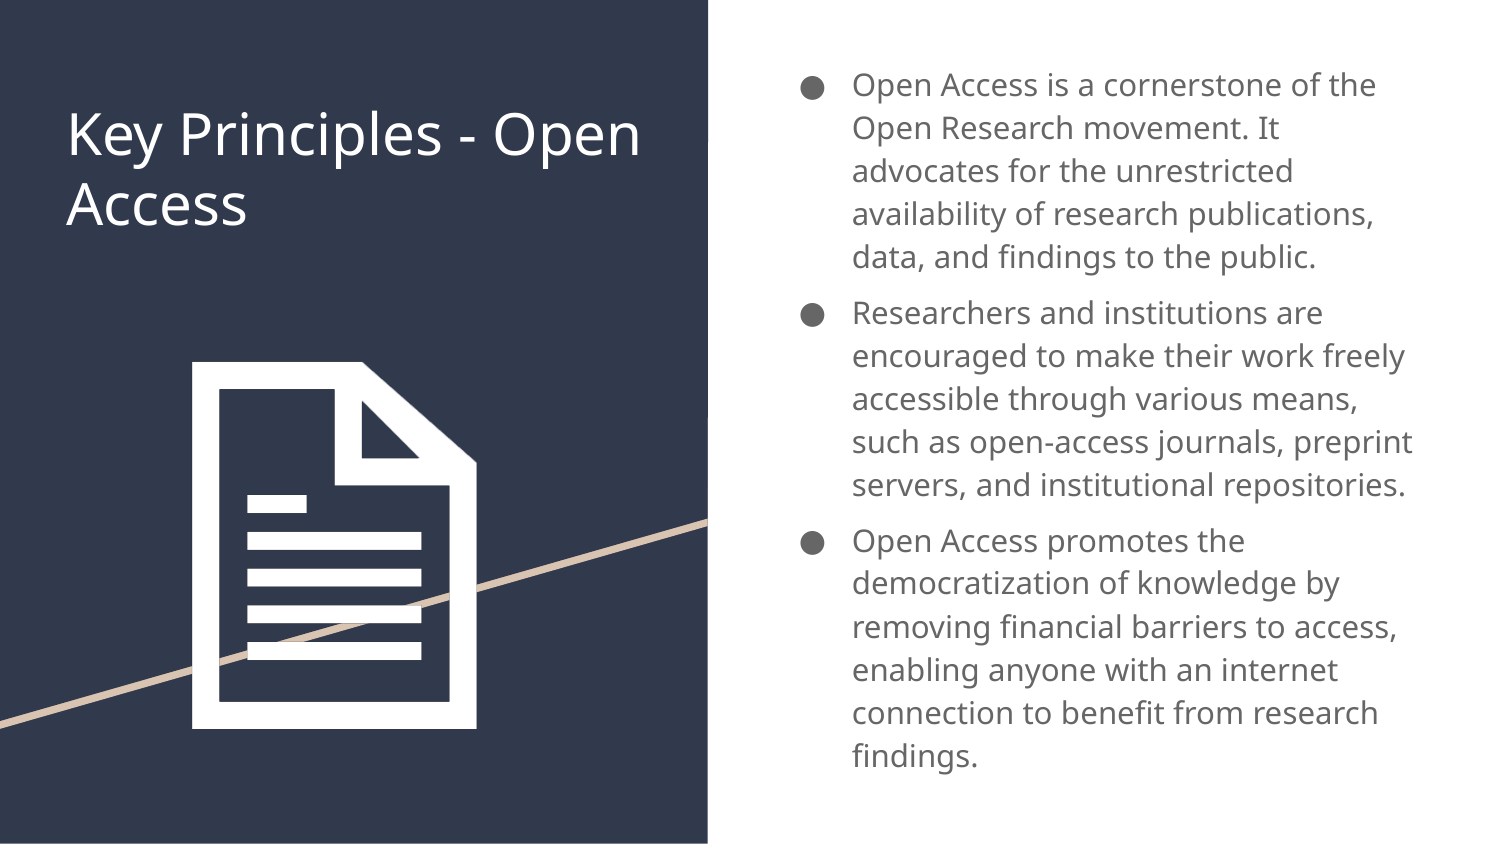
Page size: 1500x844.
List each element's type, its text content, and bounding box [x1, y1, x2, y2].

text_box Open Access is a cornerstone of the Open Research movement. It advocates for the unrestricted availability of research publications, data, and findings to the public. Researchers and institutions are encouraged to make their work freely accessible through various means, such as open-access journals, preprint servers, and institutional repositories. Open Access promotes the democratization of knowledge by removing financial barriers to access, enabling anyone with an internet connection to benefit from research findings. [761, 44, 1446, 717]
title Key Principles - Open Access [51, 82, 660, 494]
picture [114, 325, 555, 766]
